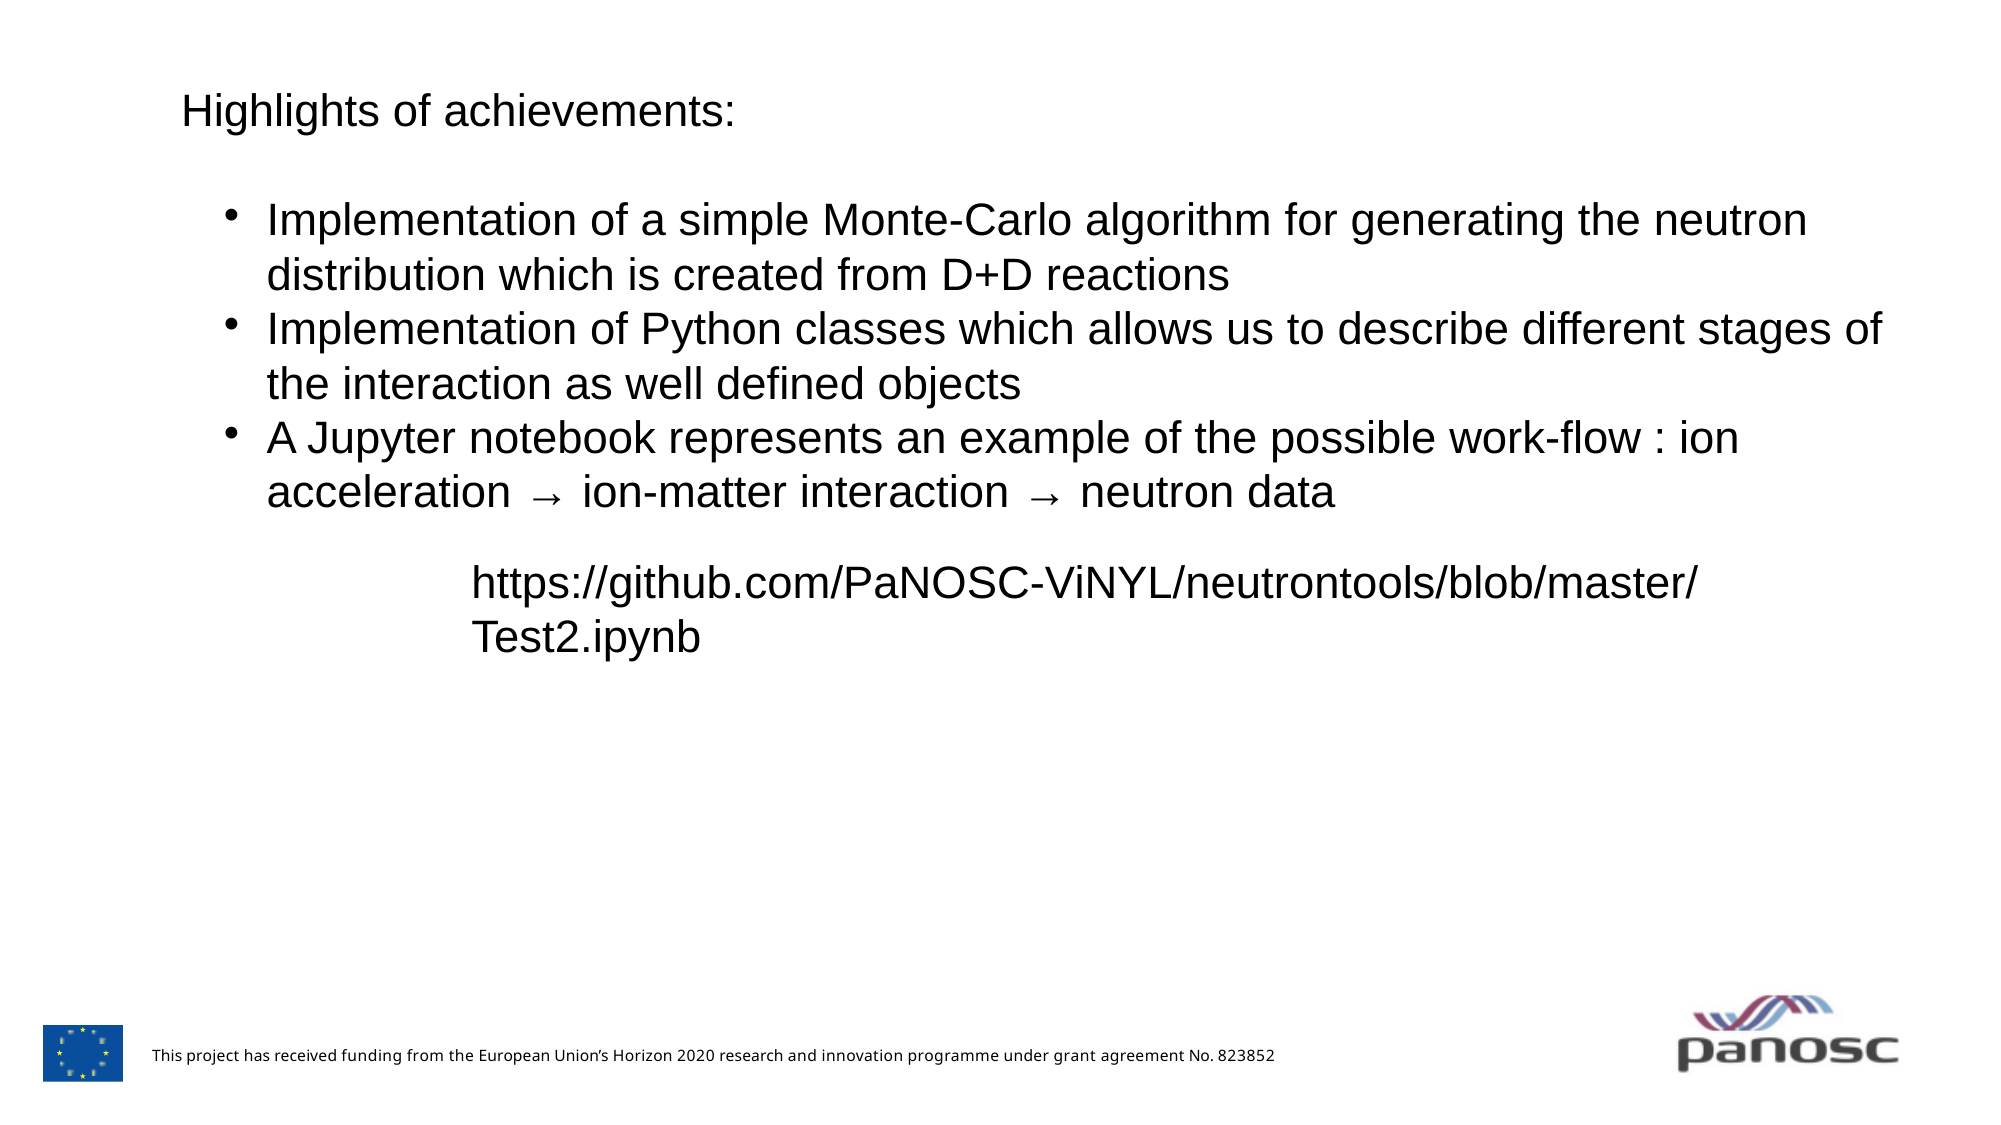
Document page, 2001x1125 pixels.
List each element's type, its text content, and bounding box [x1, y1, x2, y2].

picture [1, 947, 1999, 1125]
text_box https://github.com/PaNOSC-ViNYL/neutrontools/blob/master/Test2.ipynb [453, 544, 1887, 664]
text_box Highlights of achievements: Implementation of a simple Monte-Carlo algorithm for generating the neutron distribution which is created from D+D reactions Implementation of Python classes which allows us to describe different stages of the interaction as well defined objects A Jupyter notebook represents an example of the possible work-flow : ion acceleration → ion-matter interaction → neutron data [163, 72, 1923, 497]
